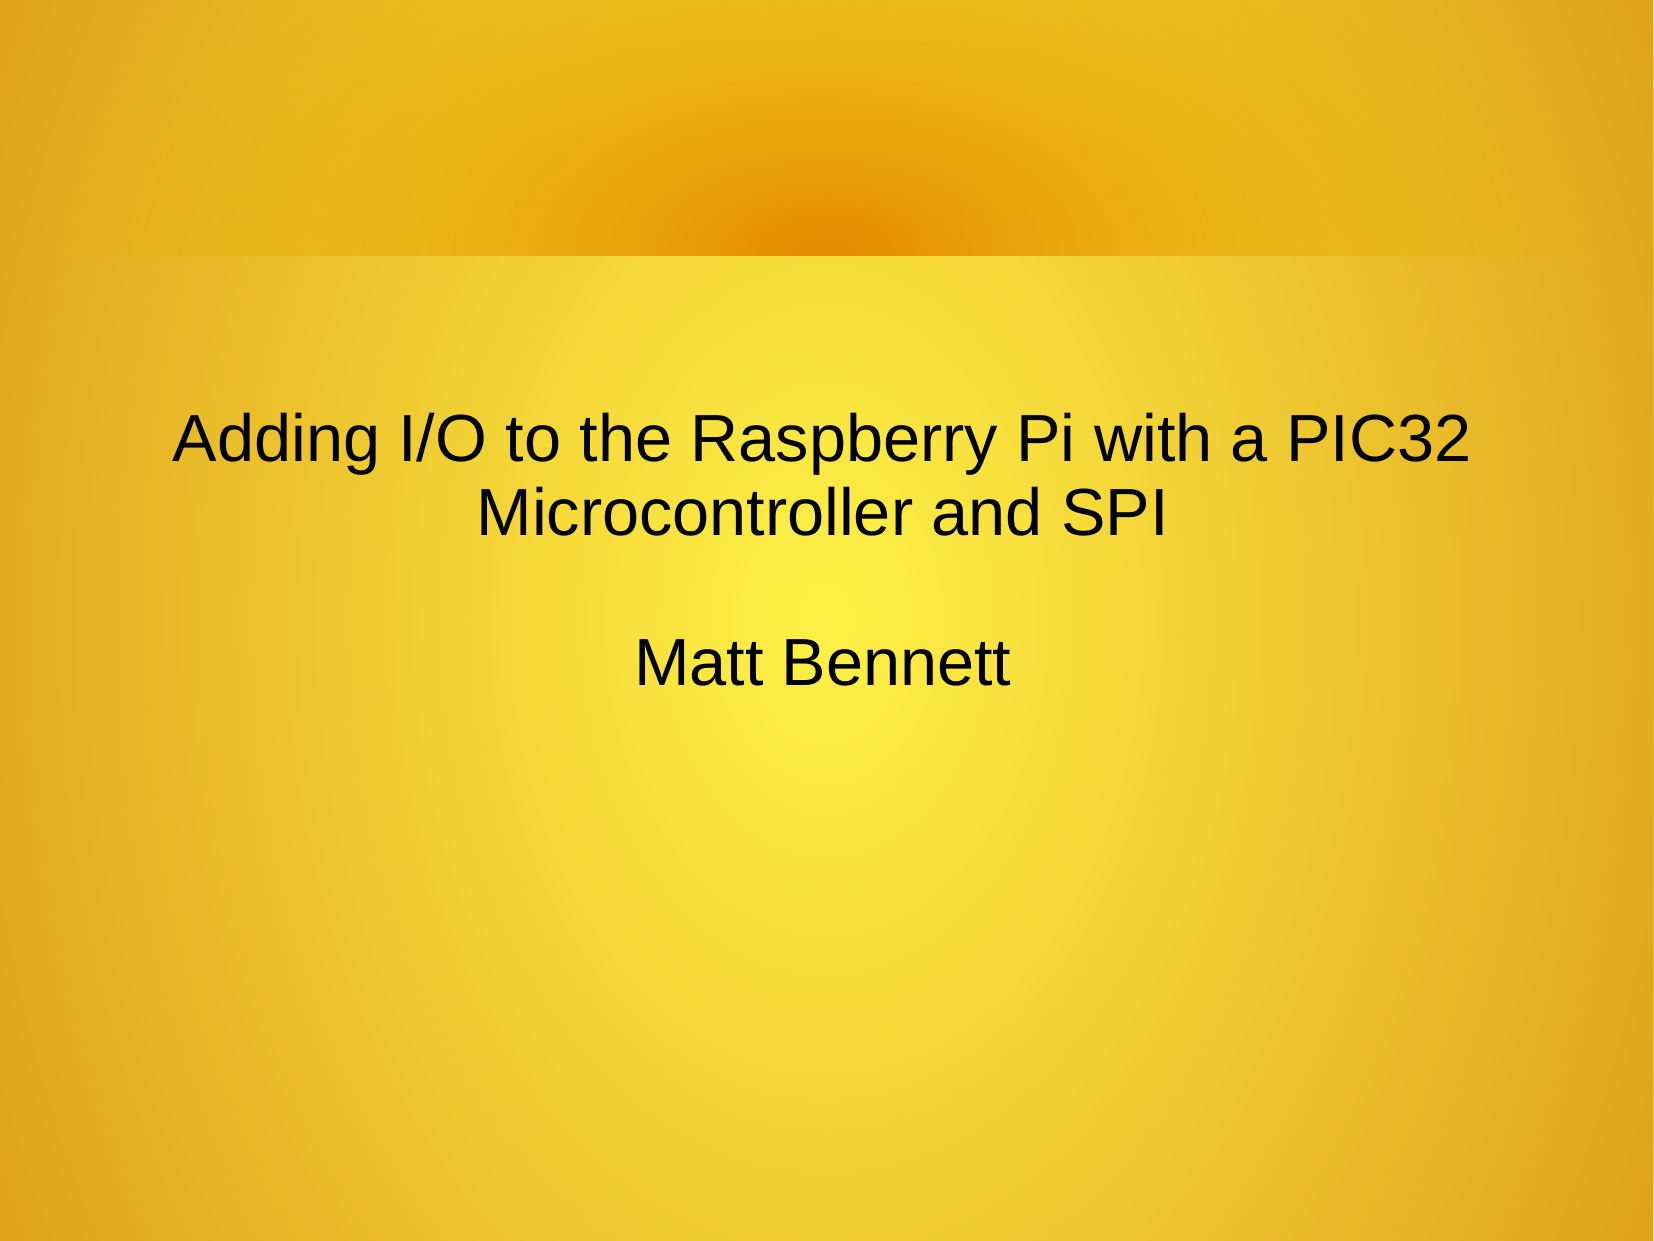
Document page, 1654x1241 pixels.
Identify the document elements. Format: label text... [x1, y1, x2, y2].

subtitle Adding I/O to the Raspberry Pi with a PIC32 Microcontroller and SPI Matt Bennett [78, 70, 1567, 1027]
